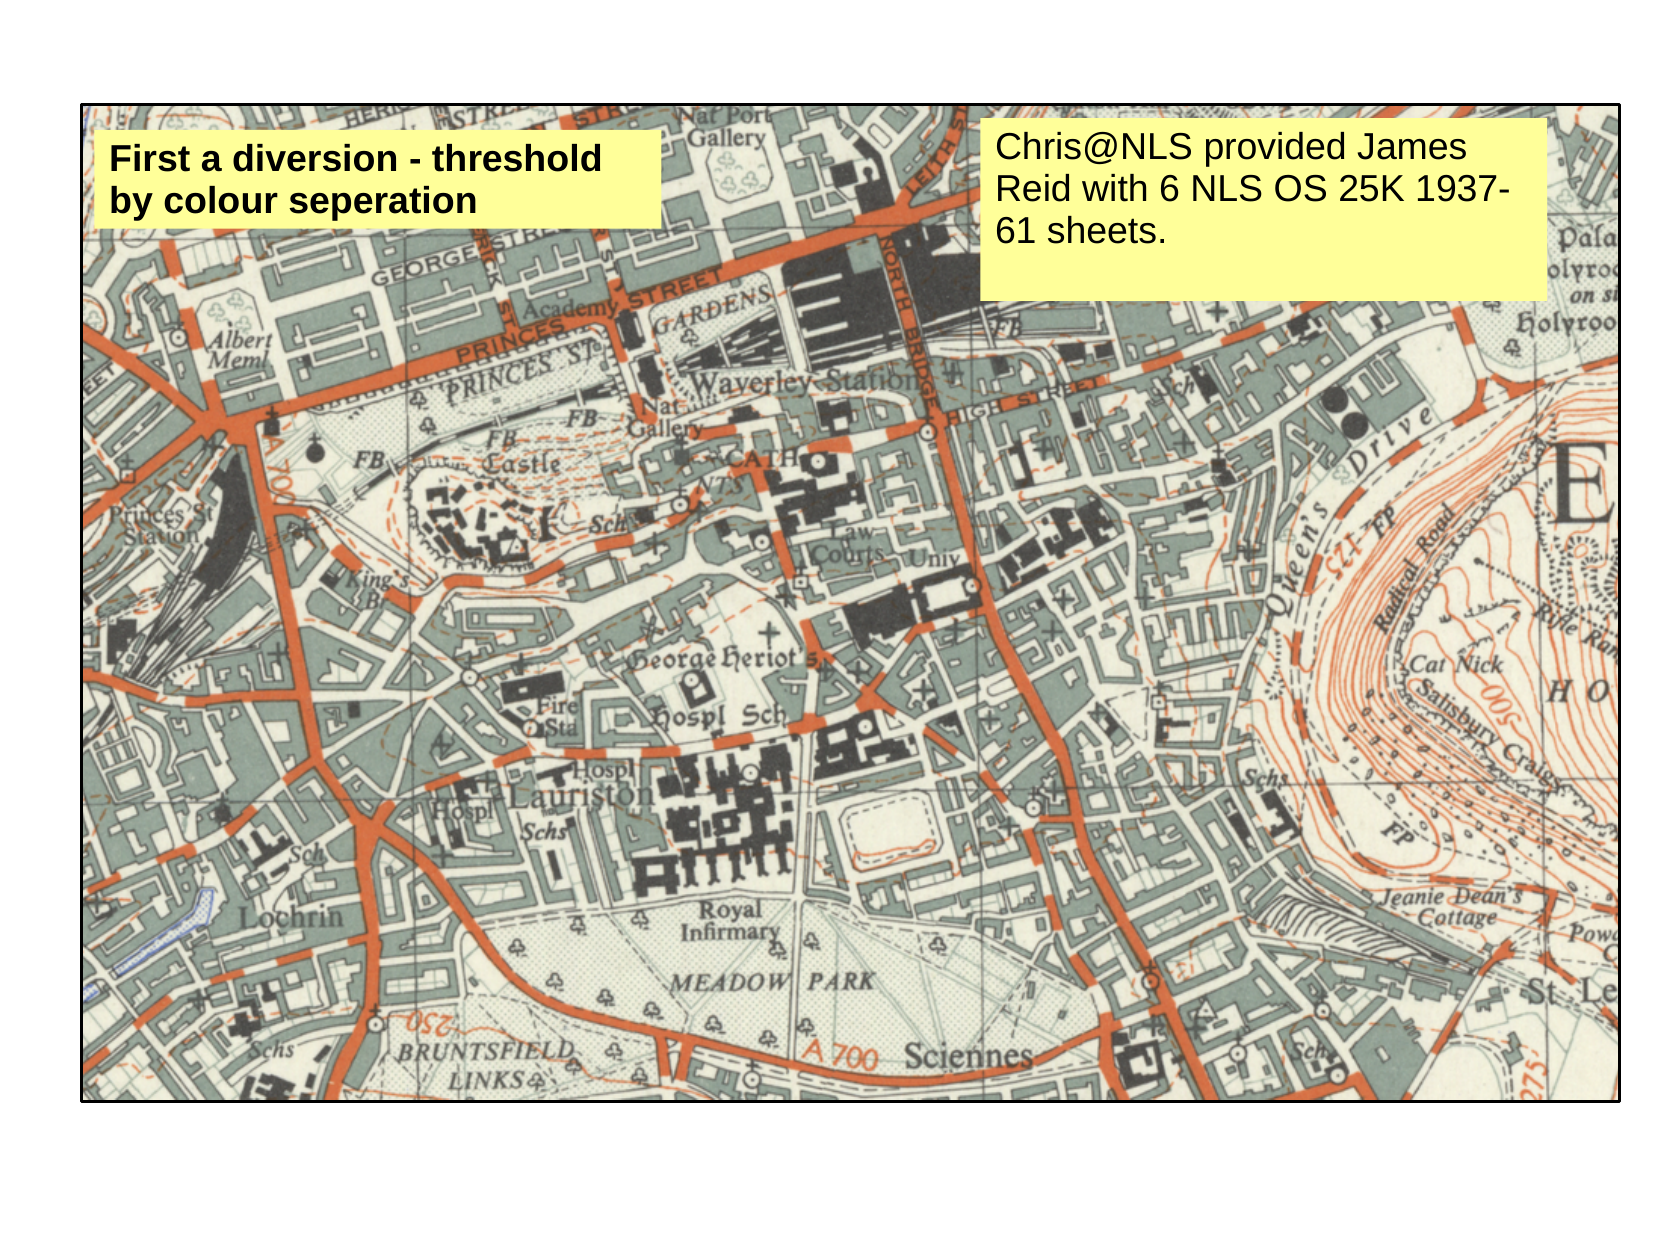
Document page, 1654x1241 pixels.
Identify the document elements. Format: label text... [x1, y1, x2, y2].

picture [82, 106, 1619, 1100]
text_box First a diversion - threshold by colour seperation [94, 129, 662, 229]
text_box Chris@NLS provided James Reid with 6 NLS OS 25K 1937-61 sheets. [980, 118, 1548, 301]
